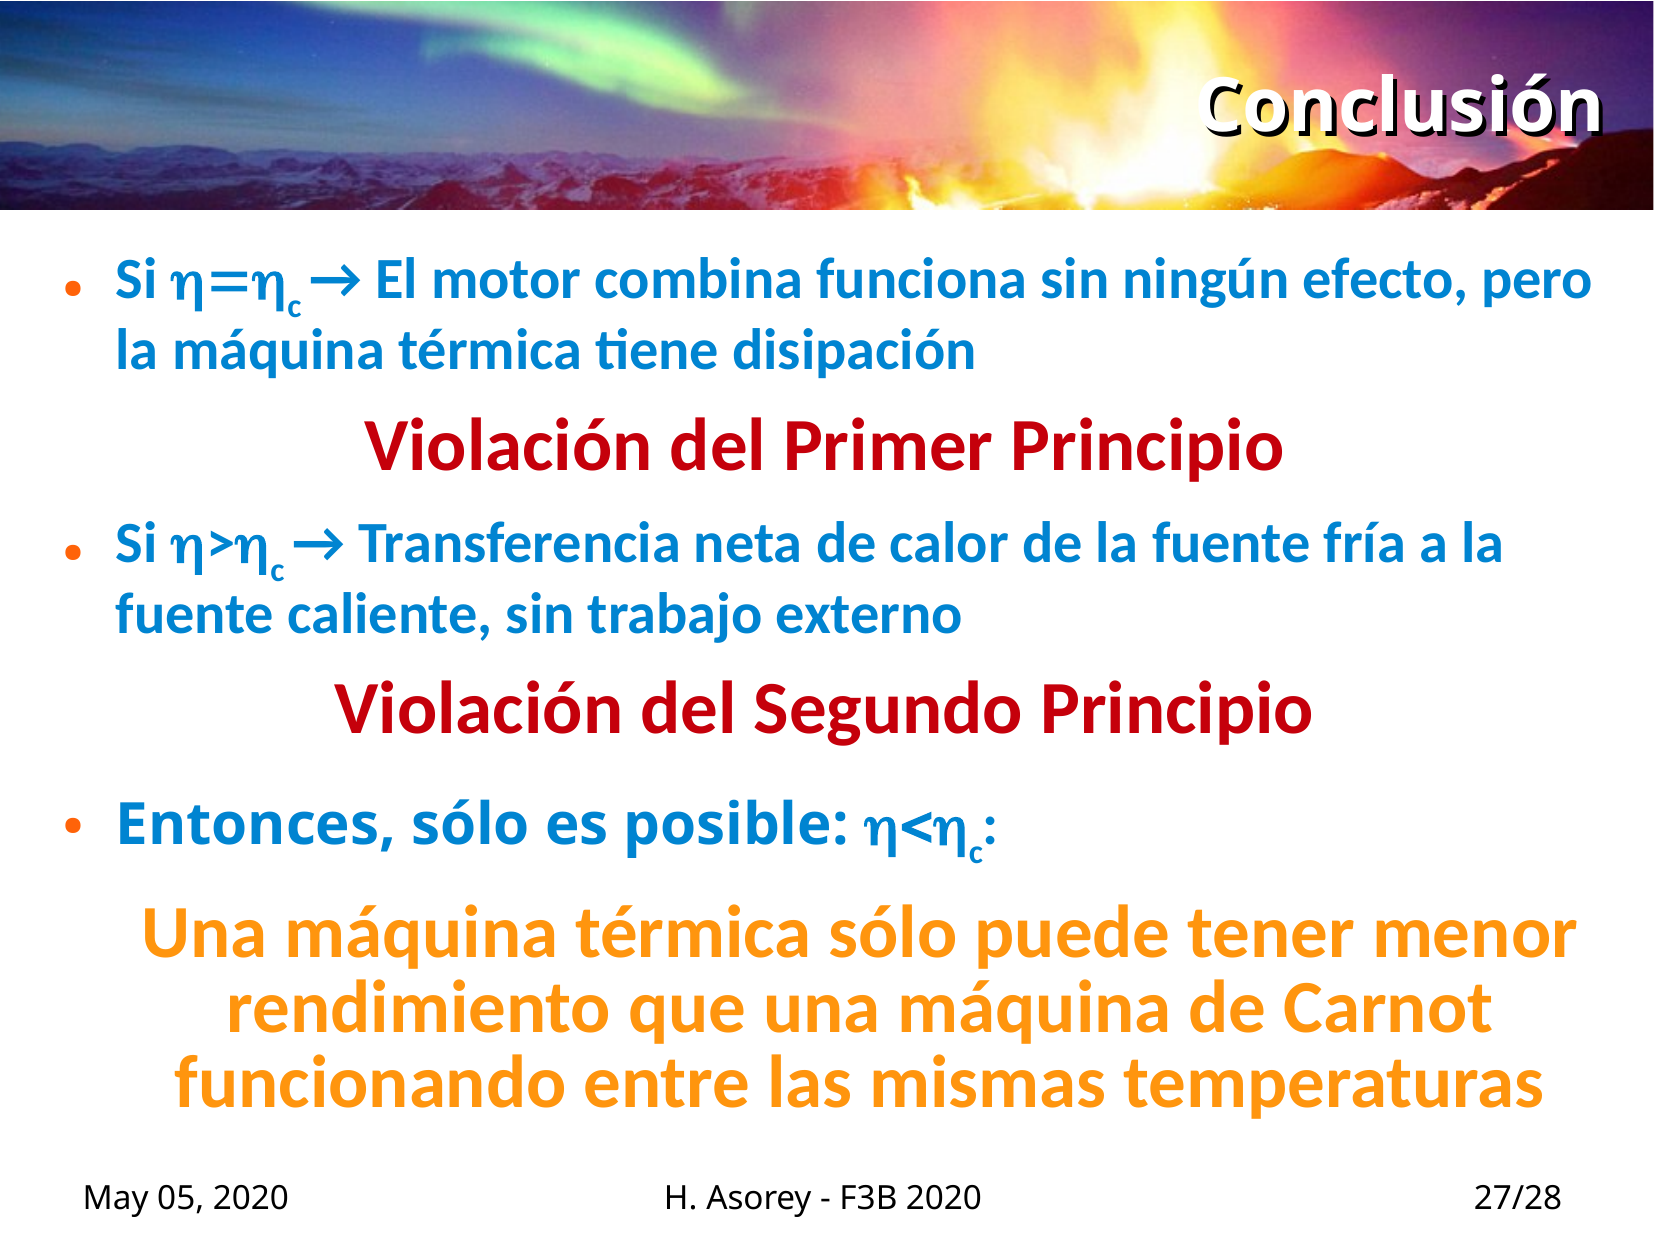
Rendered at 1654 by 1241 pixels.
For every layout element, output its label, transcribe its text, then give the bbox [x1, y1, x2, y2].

picture [0, 1, 1654, 210]
list Si h=hc → El motor combina funciona sin ningún efecto, pero la máquina térmica tiene disipación Violación del Primer Principio Si h>hc → Transferencia neta de calor de la fuente fría a la fuente caliente, sin trabajo externo Violación del Segundo Principio Entonces, sólo es posible: h<hc: Una máquina térmica sólo puede tener menor rendimiento que una máquina de Carnot funcionando entre las mismas temperaturas [45, 255, 1606, 1156]
title Conclusión [45, 15, 1606, 191]
